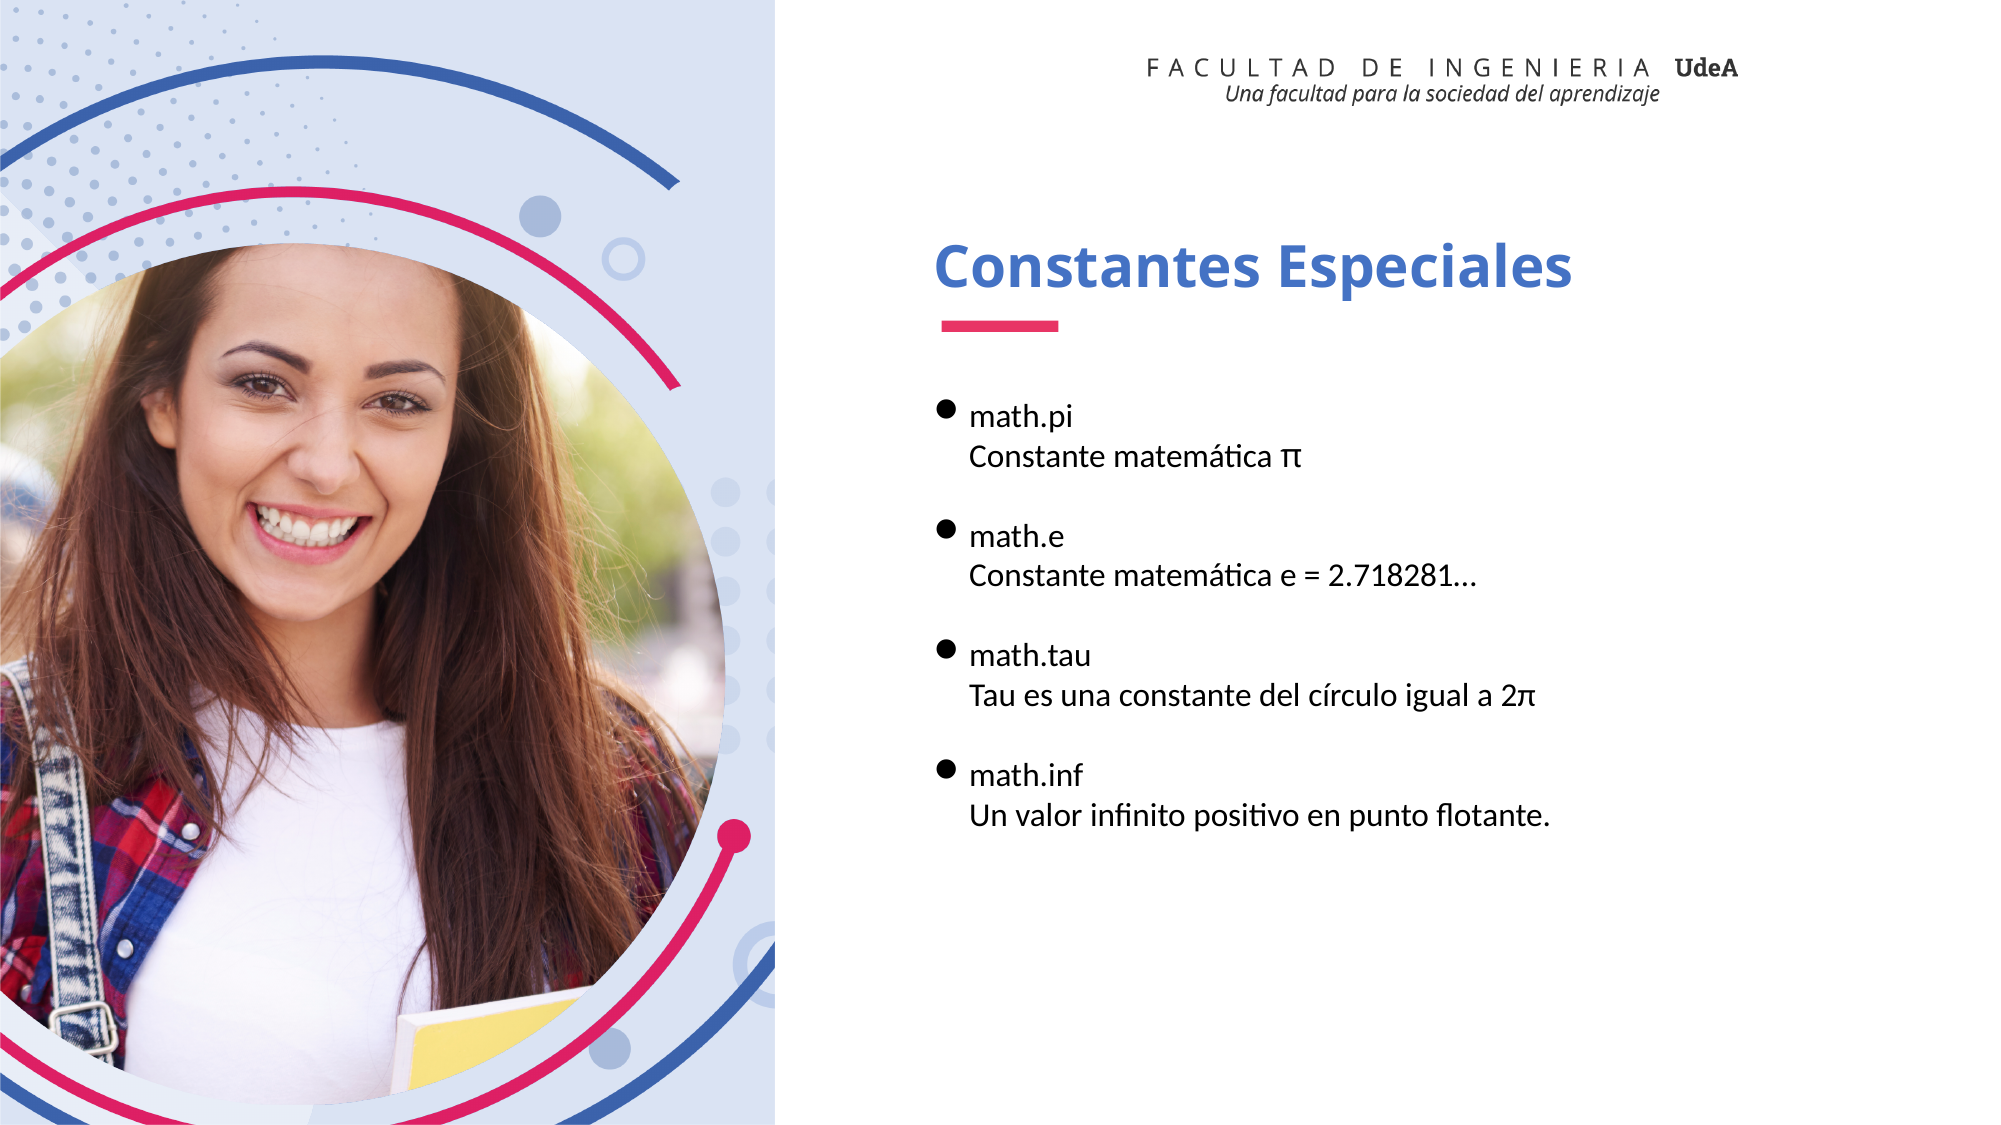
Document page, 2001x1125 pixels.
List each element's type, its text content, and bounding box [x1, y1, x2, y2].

text_box math.pi Constante matemática π math.e Constante matemática e = 2.718281… math.tau Tau es una constante del círculo igual a 2π math.inf Un valor infinito positivo en punto flotante. [918, 386, 1895, 841]
picture [0, 0, 775, 1125]
picture [1148, 57, 1738, 106]
text_box Constantes Especiales [918, 212, 1815, 324]
